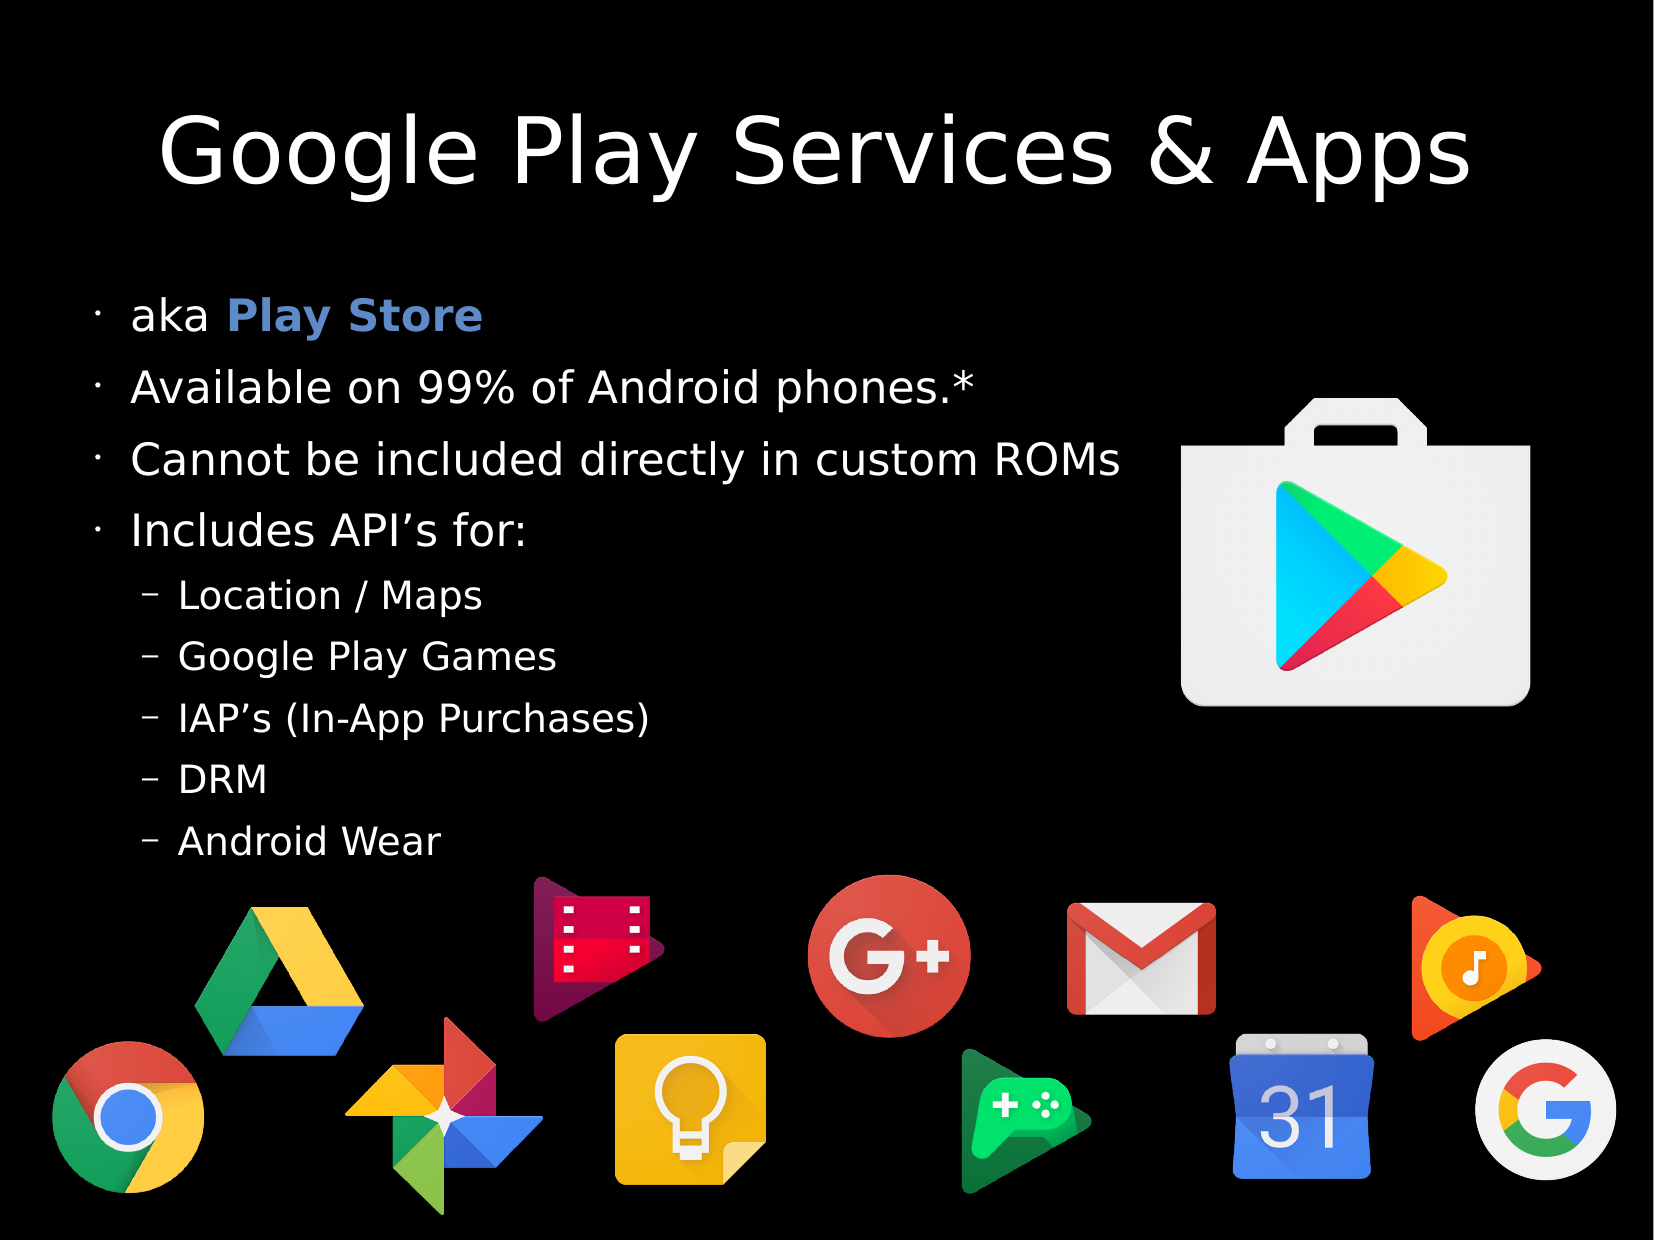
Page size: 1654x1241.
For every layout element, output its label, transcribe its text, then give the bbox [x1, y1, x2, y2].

title Google Play Services & Apps [71, 47, 1561, 256]
picture [802, 869, 1103, 1201]
picture [1067, 884, 1621, 1201]
list aka Play Store Available on 99% of Android phones.* Cannot be included directly in custom ROMs Includes API’s for: Location / Maps Google Play Games IAP’s (In-App Purchases) DRM Android Wear [82, 290, 1126, 901]
picture [615, 1034, 766, 1186]
picture [1165, 374, 1546, 755]
picture [45, 870, 676, 1216]
